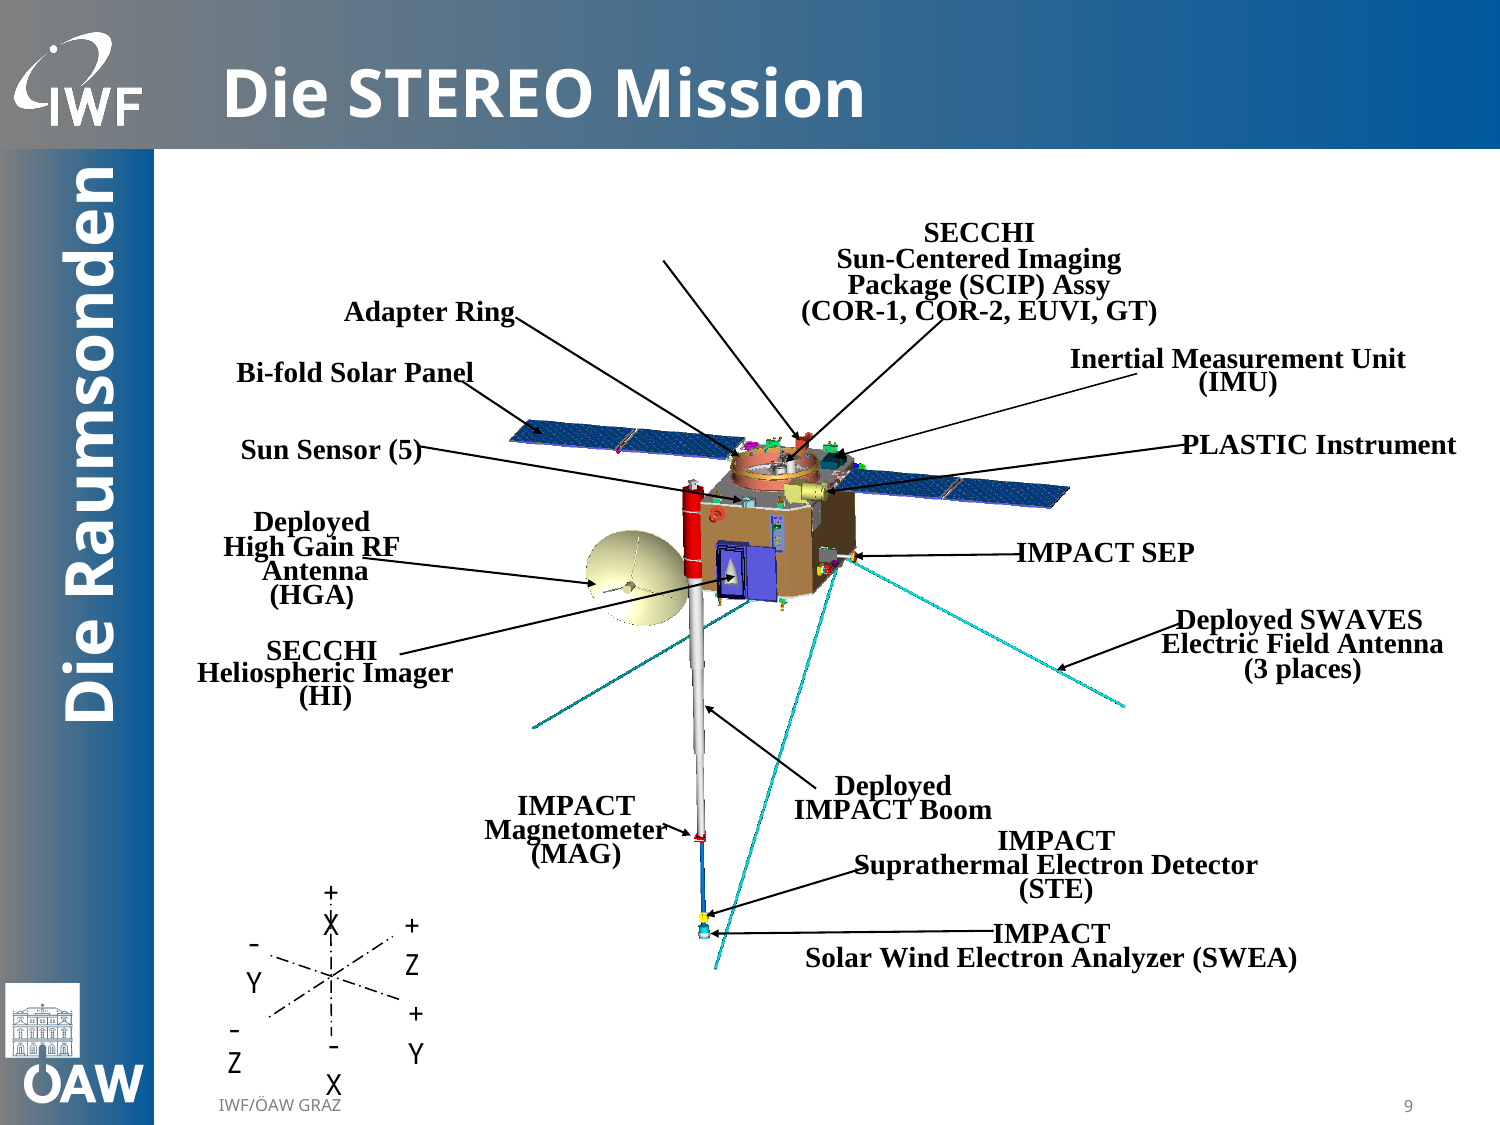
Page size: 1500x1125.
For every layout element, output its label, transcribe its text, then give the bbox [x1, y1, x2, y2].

text_box Die Raumsonden [29, 148, 154, 959]
text_box IMPACT Magnetometer (MAG) [469, 788, 683, 877]
text_box Deployed IMPACT Boom [779, 768, 1008, 833]
text_box - Y [213, 914, 295, 1010]
text_box - X [293, 1016, 375, 1112]
picture [8, 32, 154, 132]
picture [5, 983, 154, 1105]
text_box SECCHI Heliospheric Imager (HI) [182, 634, 469, 718]
picture [437, 405, 1125, 970]
text_box Bi-fold Solar Panel [221, 348, 490, 397]
text_box + Y [375, 985, 457, 1081]
text_box Inertial Measurement Unit (IMU) [1039, 342, 1437, 404]
text_box SECCHI Sun-Centered Imaging Package (SCIP) Assy (COR-1, COR-2, EUVI, GT) [786, 214, 1173, 334]
text_box PLASTIC Instrument [1166, 420, 1472, 469]
text_box IMPACT Solar Wind Electron Analyzer (SWEA) [790, 916, 1314, 981]
text_box - Z [194, 1004, 275, 1088]
text_box Sun Sensor (5) [225, 425, 438, 474]
text_box IMPACT SEP [993, 528, 1218, 577]
text_box IMPACT Suprathermal Electron Detector (STE) [838, 823, 1274, 912]
text_box Adapter Ring [329, 287, 531, 336]
title Die STEREO Mission [206, 16, 1459, 176]
text_box + X [290, 870, 372, 950]
text_box + Z [371, 897, 453, 992]
text_box Deployed SWAVES Electric Field Antenna (3 places) [1146, 602, 1460, 691]
text_box Deployed High Gain RF Antenna (HGA) [208, 504, 416, 617]
